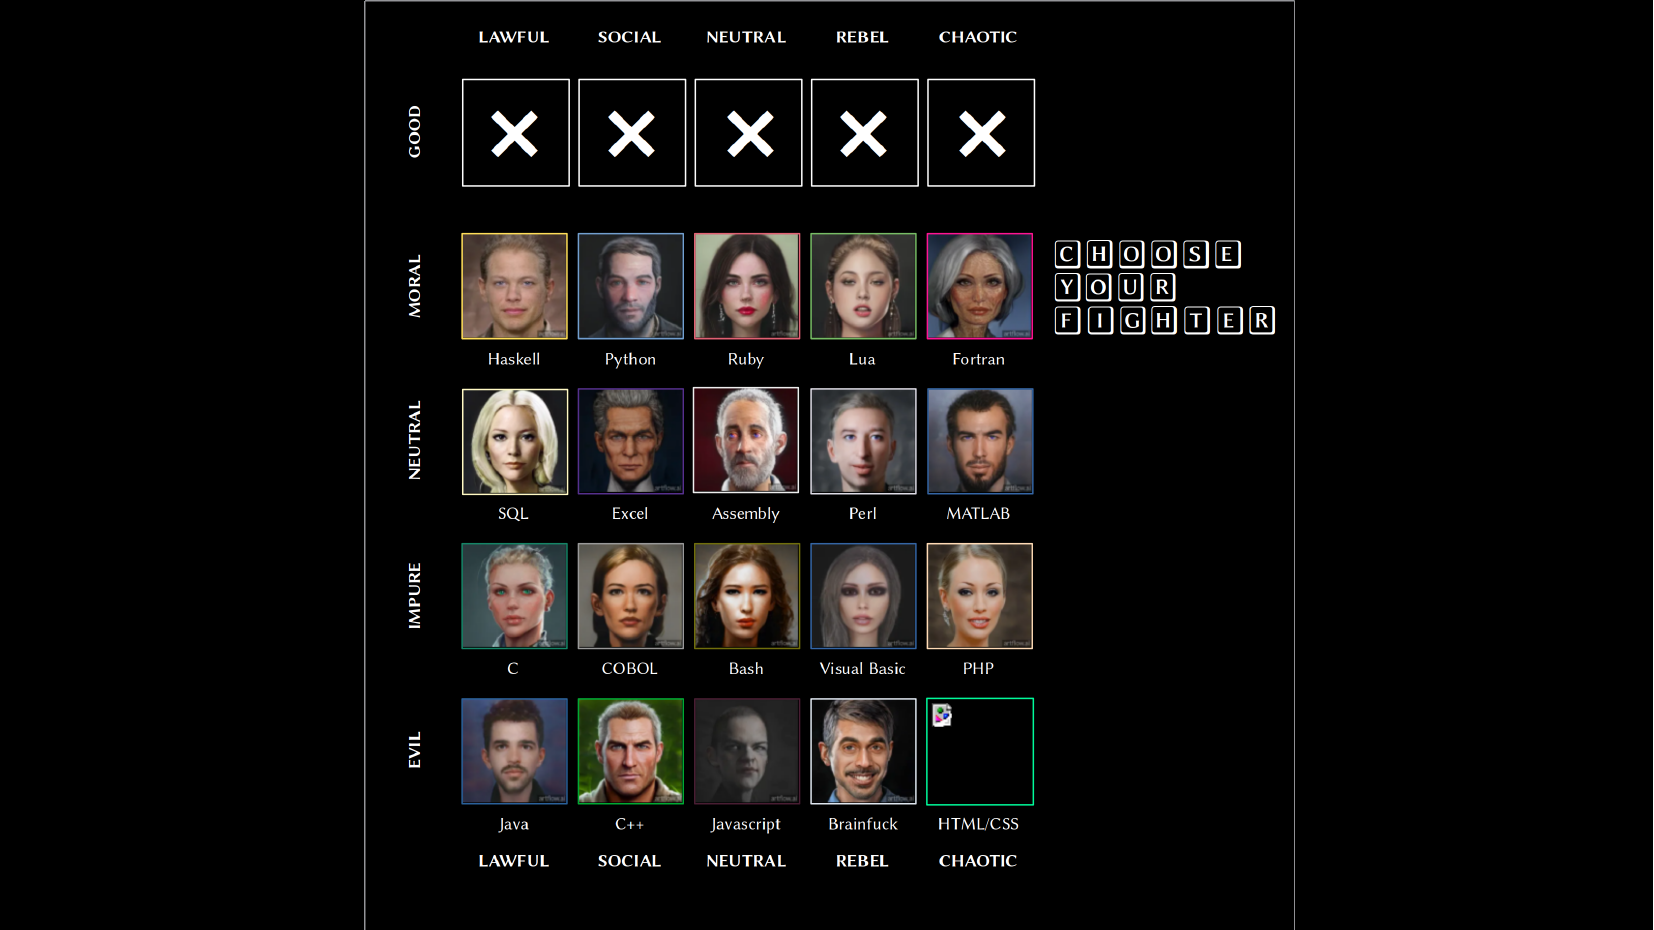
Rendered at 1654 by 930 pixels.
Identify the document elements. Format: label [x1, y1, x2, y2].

picture [364, 0, 1295, 930]
